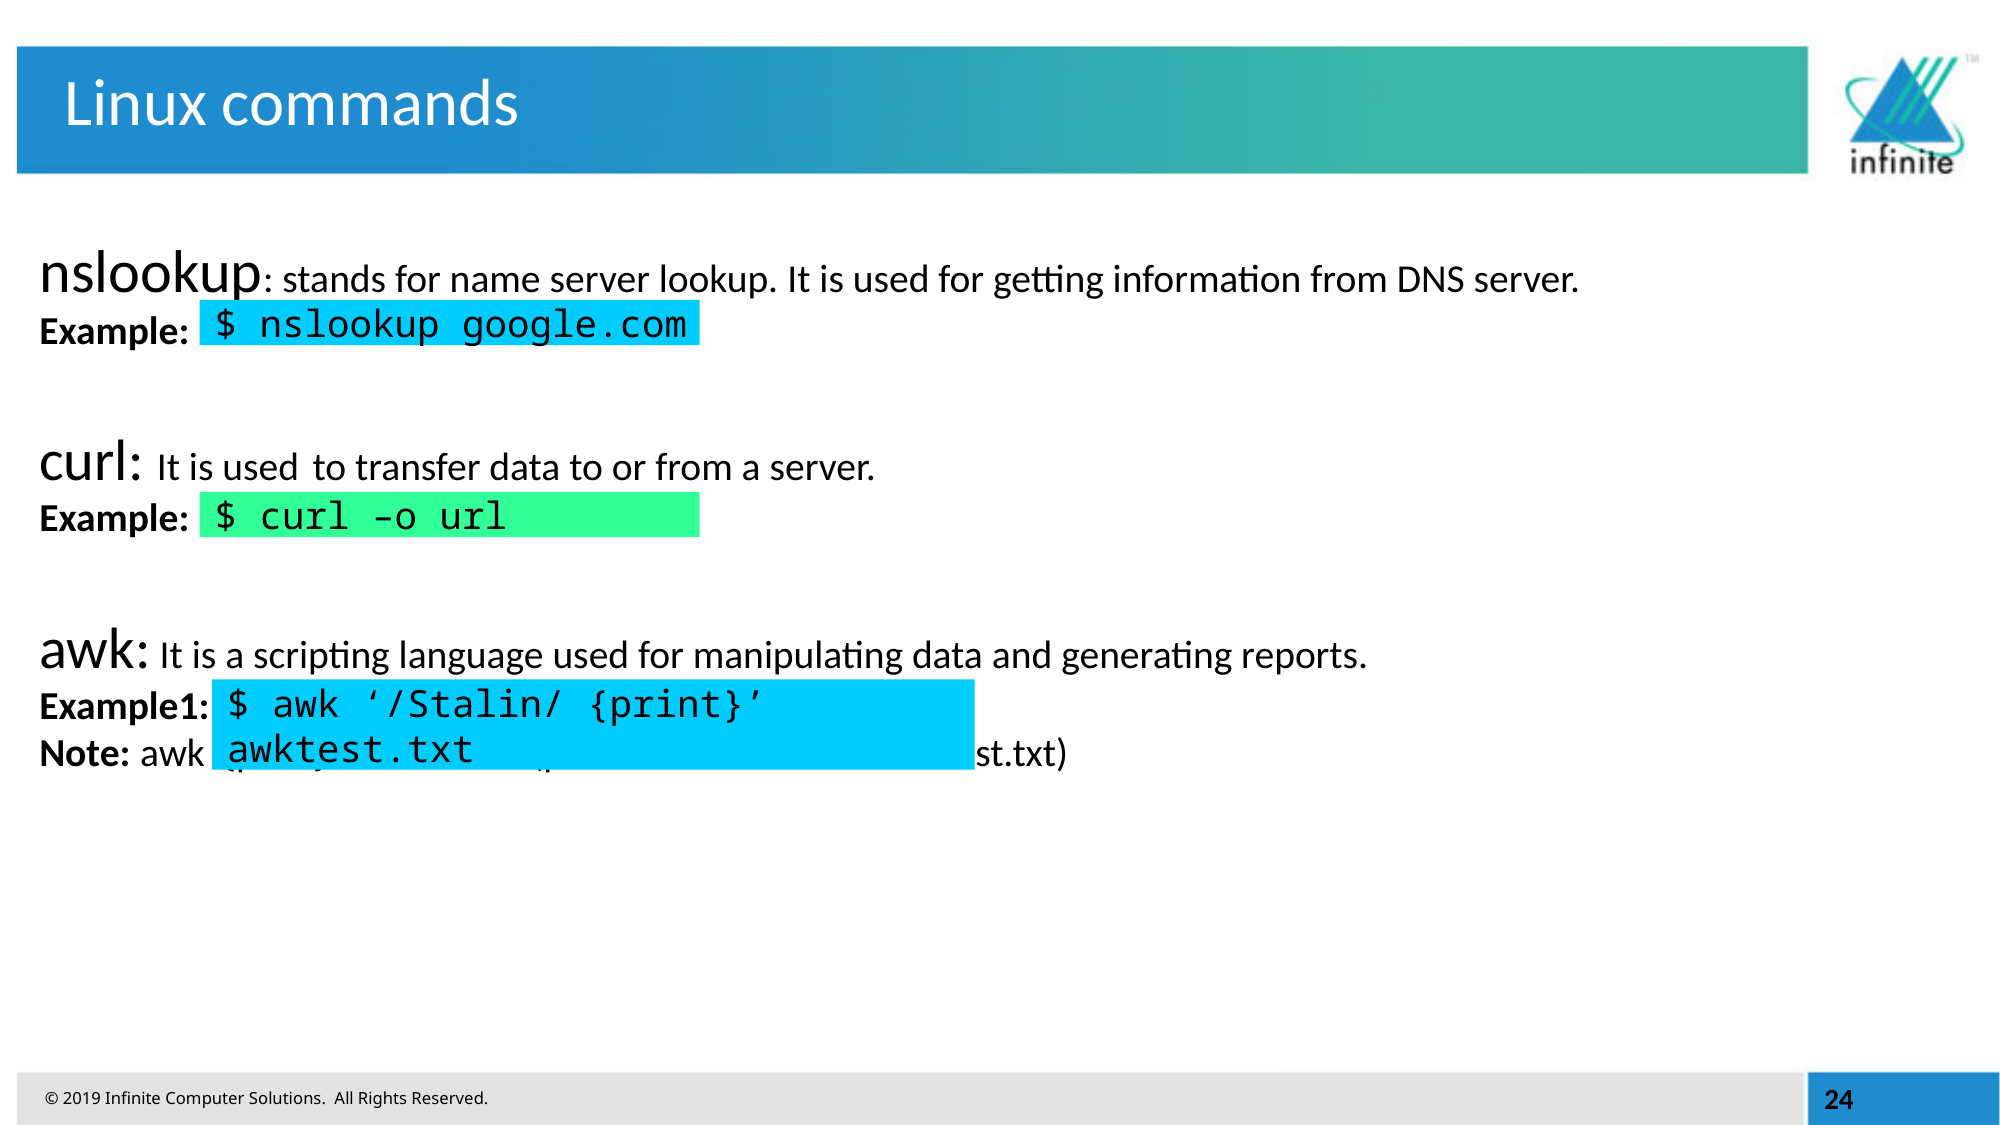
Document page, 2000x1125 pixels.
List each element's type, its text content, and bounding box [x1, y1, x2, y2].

slide_number <number> [1662, 1073, 2000, 1125]
text_box $ awk ‘/Stalin/ {print}’ awktest.txt [212, 679, 975, 770]
picture [16, 0, 2000, 1125]
text_box $ curl –o url [199, 491, 700, 538]
text_box $ nslookup google.com [199, 299, 700, 346]
title Linux commands [49, 51, 1913, 182]
text_box nslookup: stands for name server lookup. It is used for getting information from DNS server. Example: curl: It is used to transfer data to or from a server. Example: awk: It is a scripting language used for manipulating data and generating reports. Example1:: Note: awk ‘{print}’ awktest.txt (prints all the lines of awktest.txt) [24, 224, 1813, 948]
